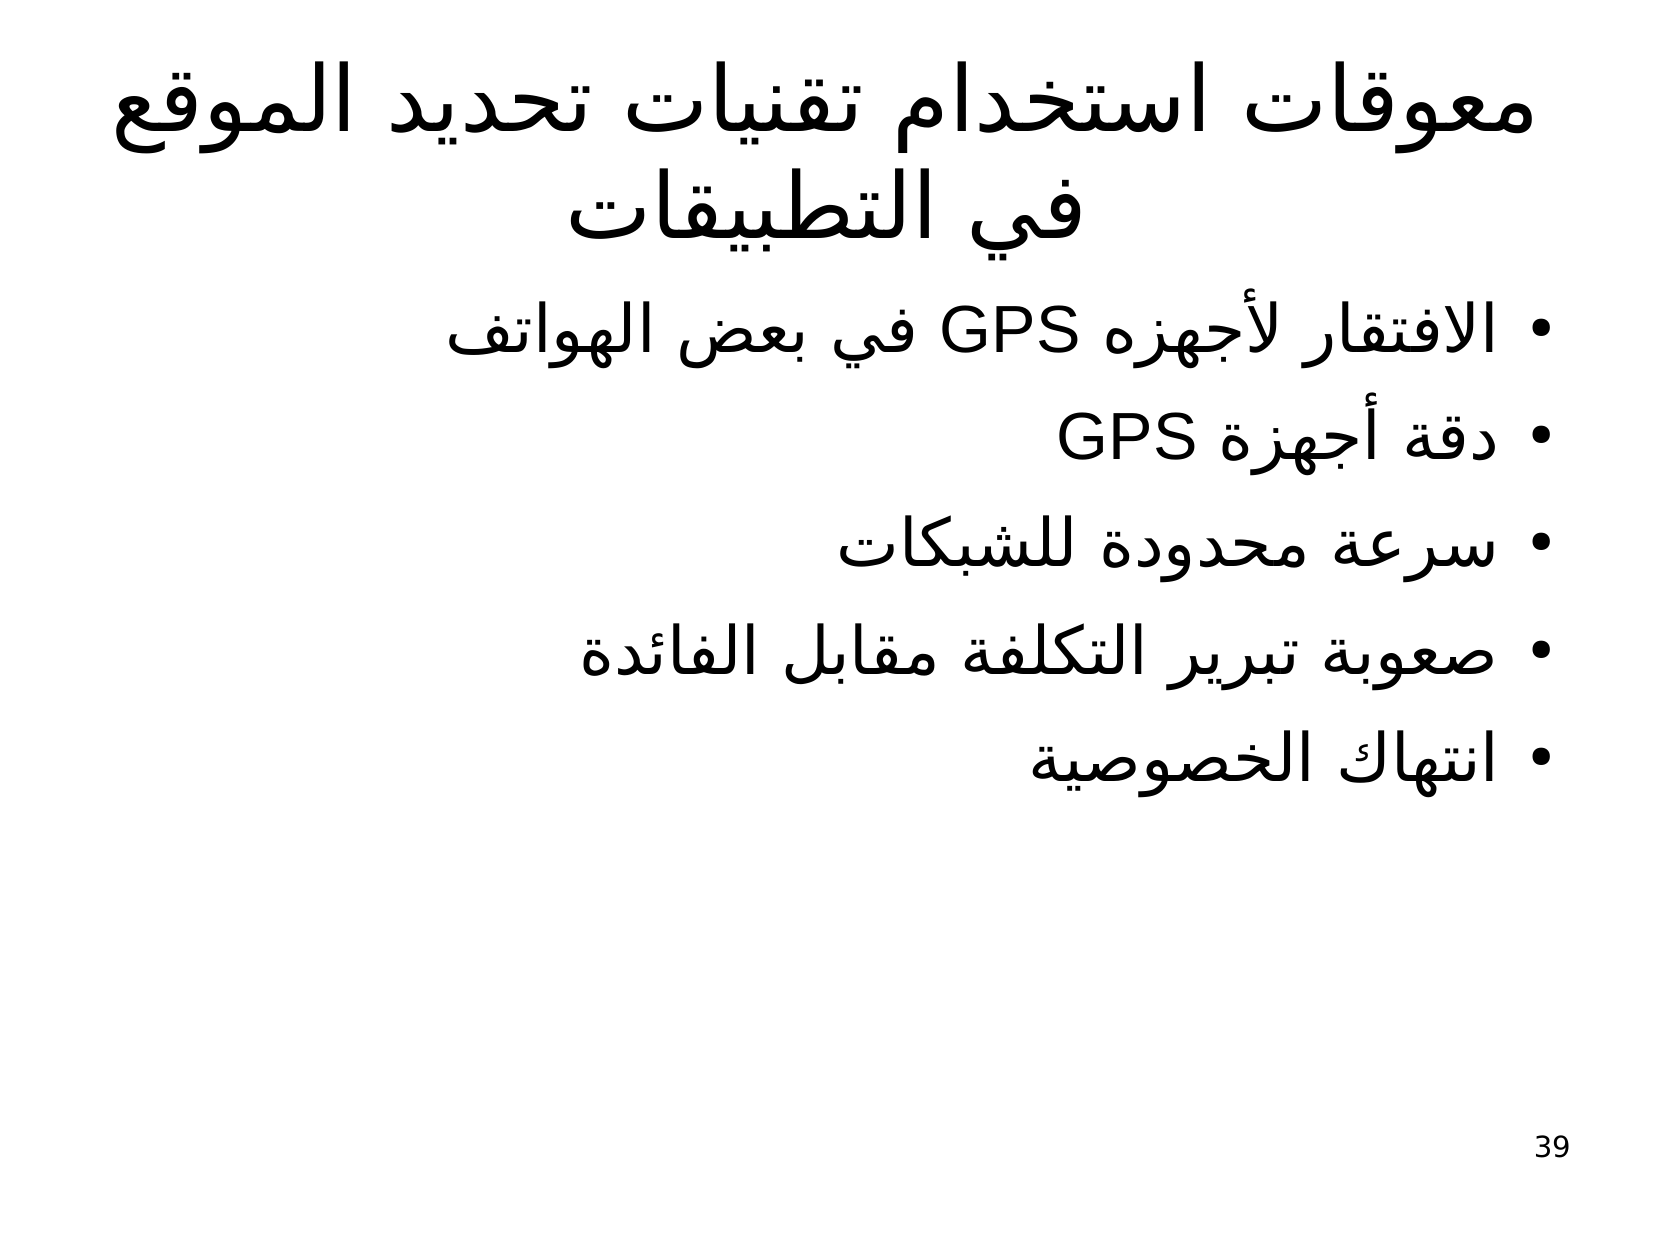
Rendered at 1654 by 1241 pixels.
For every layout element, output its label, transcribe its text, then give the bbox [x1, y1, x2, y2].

list الافتقار لأجهزه GPS في بعض الهواتف دقة أجهزة GPS سرعة محدودة للشبكات صعوبة تبرير التكلفة مقابل الفائدة انتهاك الخصوصية [82, 290, 1571, 1010]
title معوقات استخدام تقنيات تحديد الموقع في التطبيقات [82, 42, 1571, 264]
